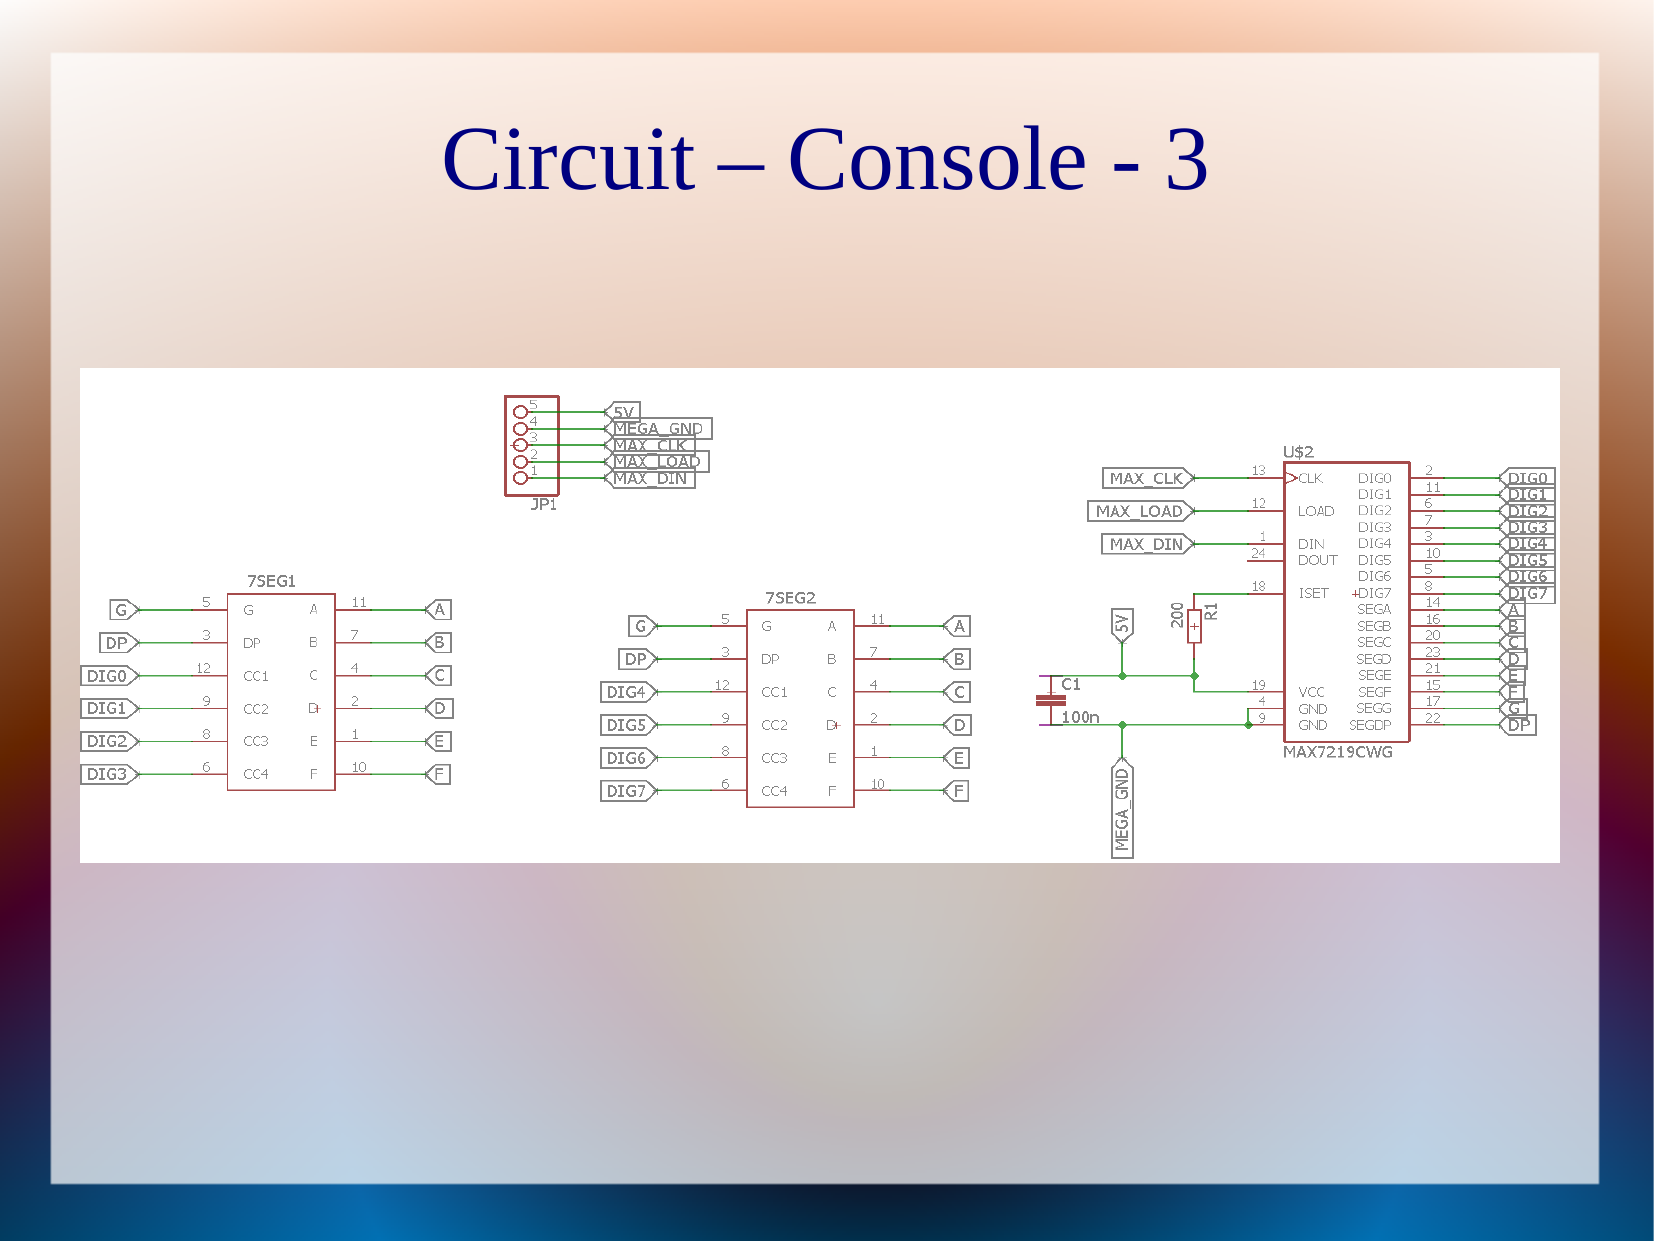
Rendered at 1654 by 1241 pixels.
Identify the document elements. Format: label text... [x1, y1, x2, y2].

title Circuit – Console - 3 [82, 55, 1571, 263]
picture [0, 0, 1654, 1241]
